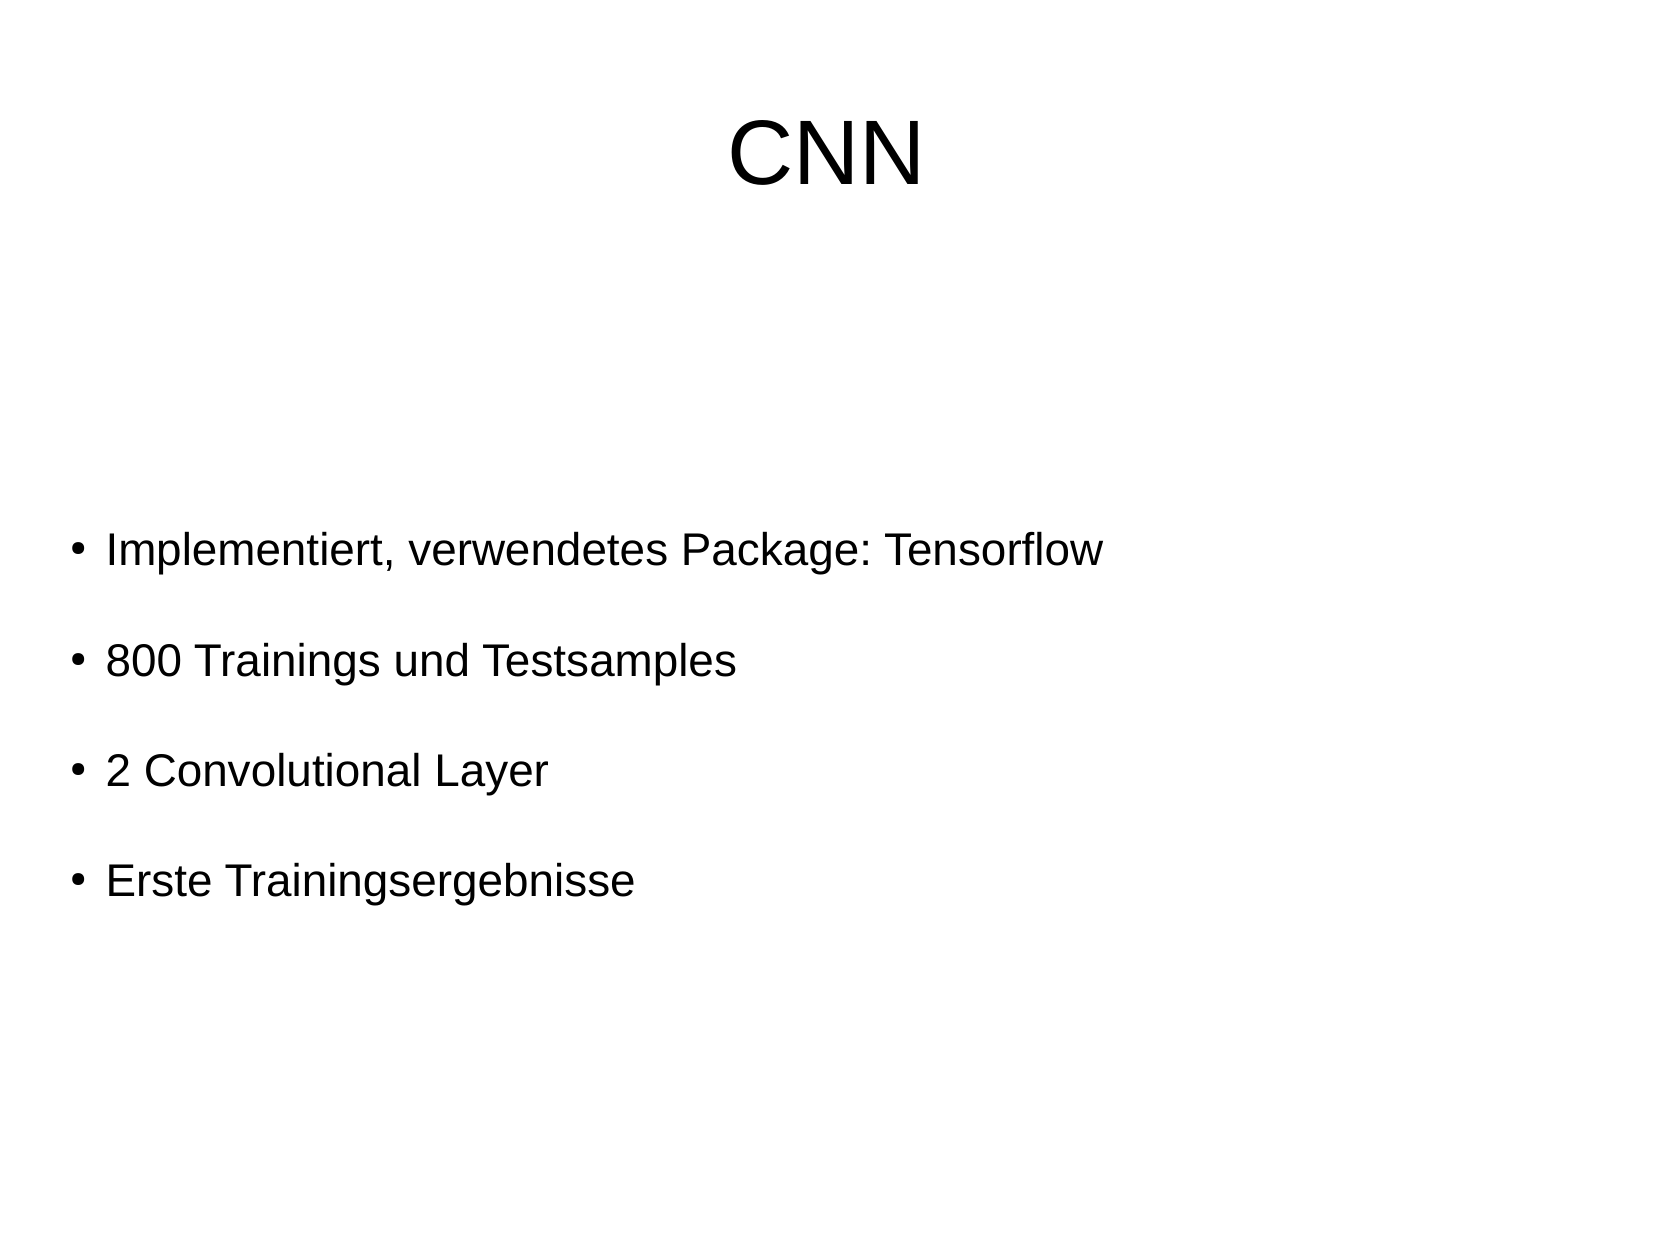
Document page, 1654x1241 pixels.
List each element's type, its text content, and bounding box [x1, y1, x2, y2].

text_box Implementiert, verwendetes Package: Tensorflow 800 Trainings und Testsamples 2 Convolutional Layer Erste Trainingsergebnisse [70, 242, 1559, 1158]
title CNN [82, 49, 1571, 257]
